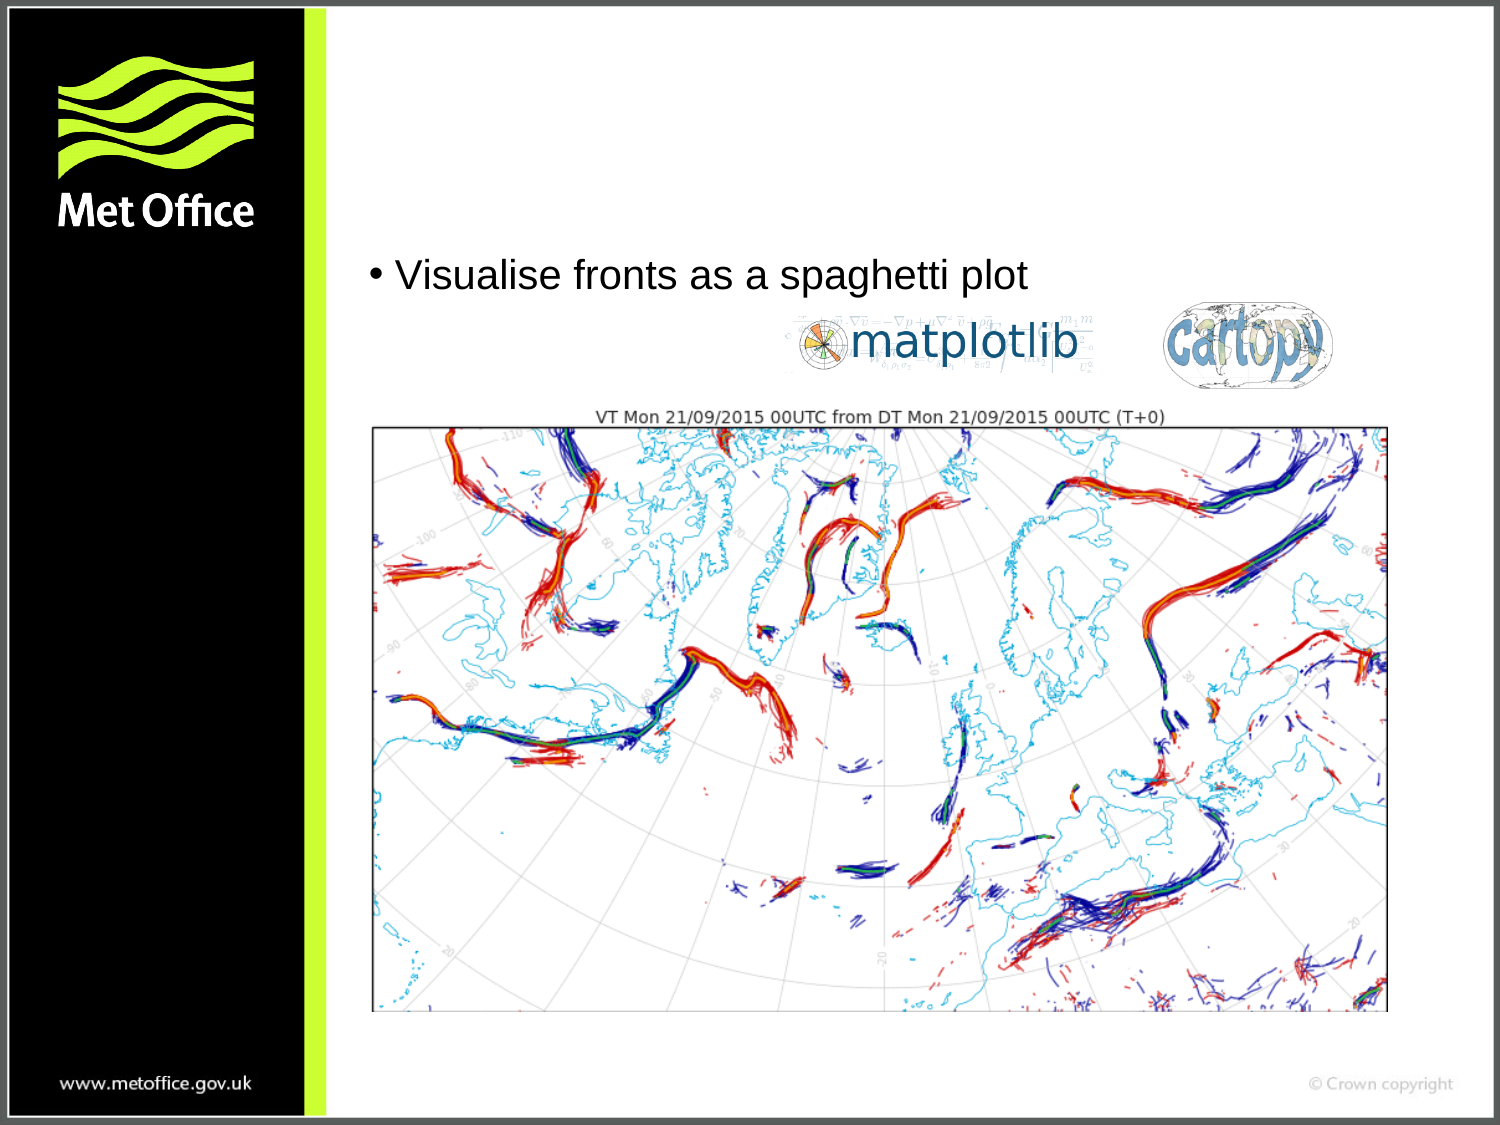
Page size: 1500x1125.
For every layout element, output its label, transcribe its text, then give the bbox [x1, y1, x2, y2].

picture [1163, 302, 1333, 389]
subtitle Visualise fronts as a spaghetti plot [354, 78, 1500, 409]
picture [785, 316, 1093, 373]
picture [2, 2, 1498, 1123]
